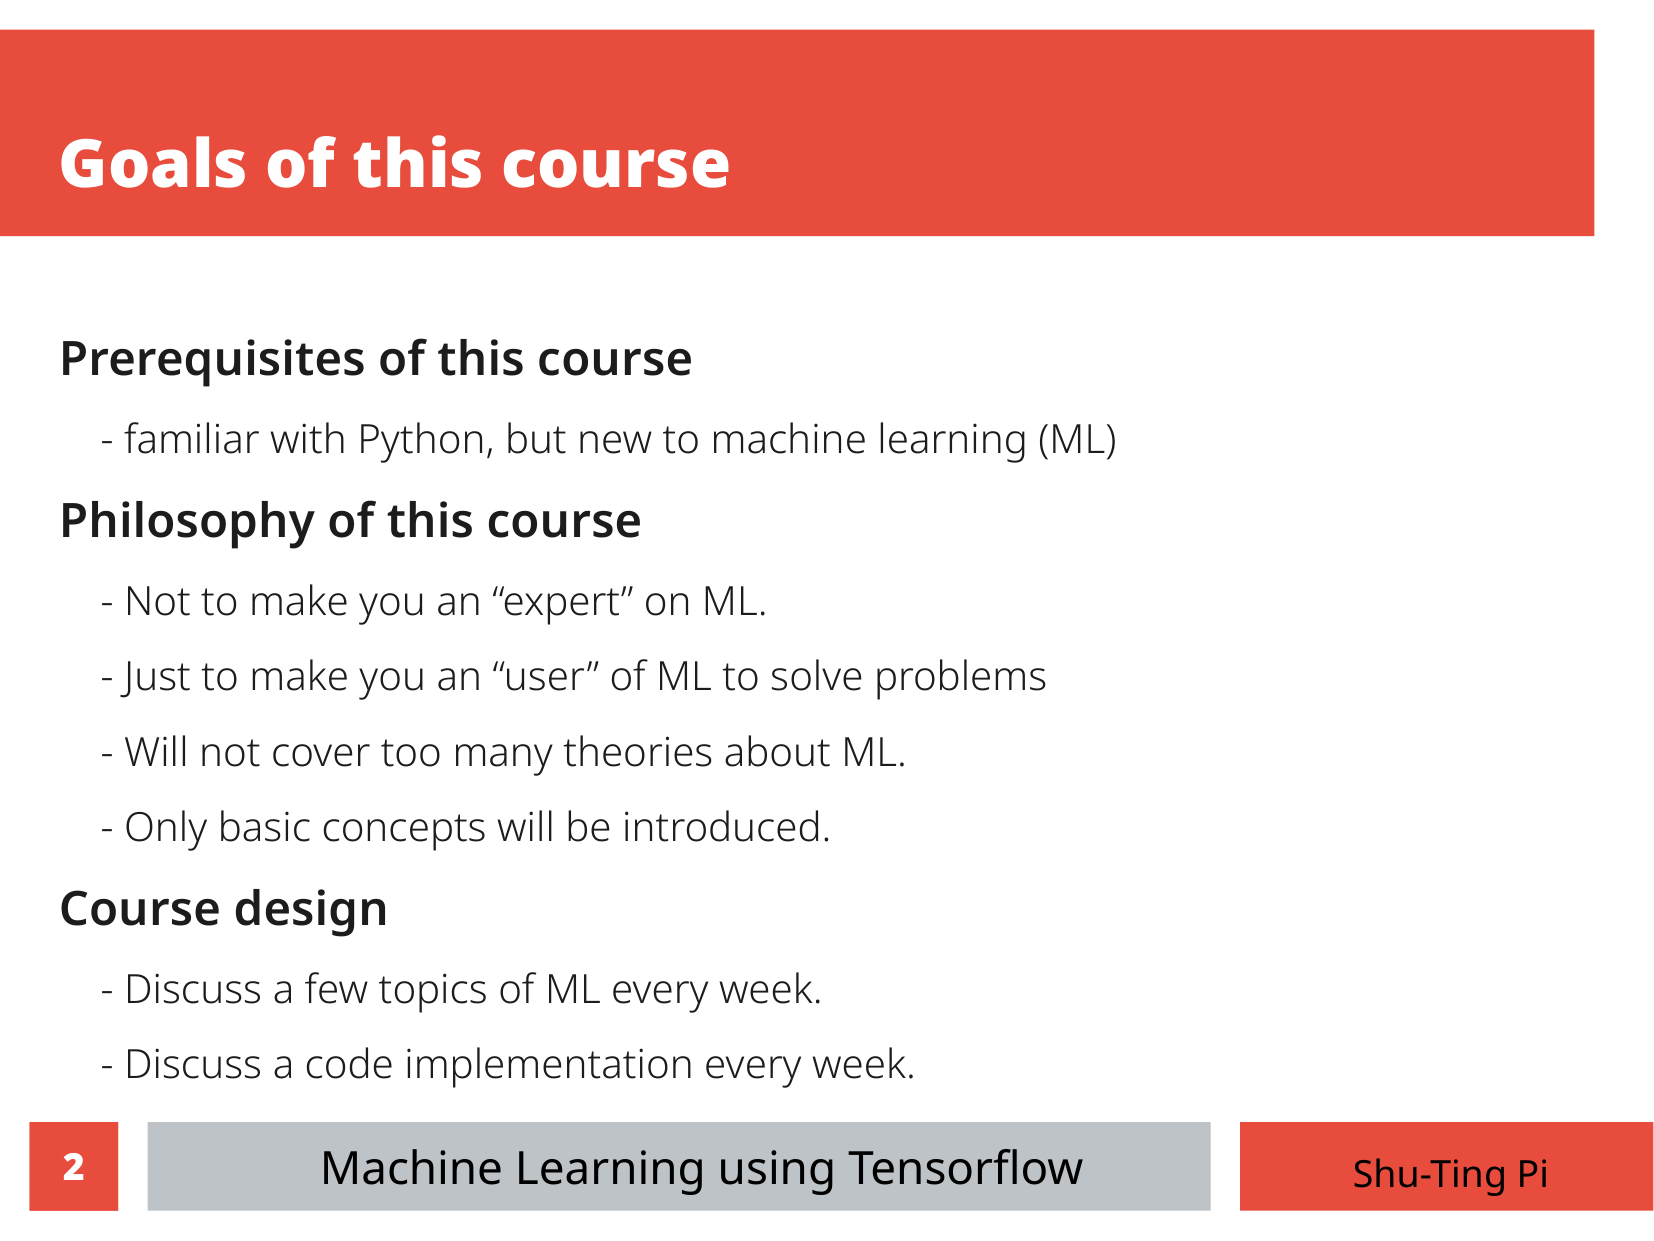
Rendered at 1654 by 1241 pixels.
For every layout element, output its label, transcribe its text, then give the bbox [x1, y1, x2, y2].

text_box Shu-Ting Pi [1338, 1140, 1548, 1203]
list Prerequisites of this course - familiar with Python, but new to machine learning (ML) Philosophy of this course - Not to make you an “expert” on ML. - Just to make you an “user” of ML to solve problems - Will not cover too many theories about ML. - Only basic concepts will be introduced. Course design - Discuss a few topics of ML every week. - Discuss a code implementation every week. [59, 324, 1565, 1093]
text_box Machine Learning using Tensorflow [305, 1128, 1191, 1241]
title Goals of this course [59, 59, 1595, 207]
